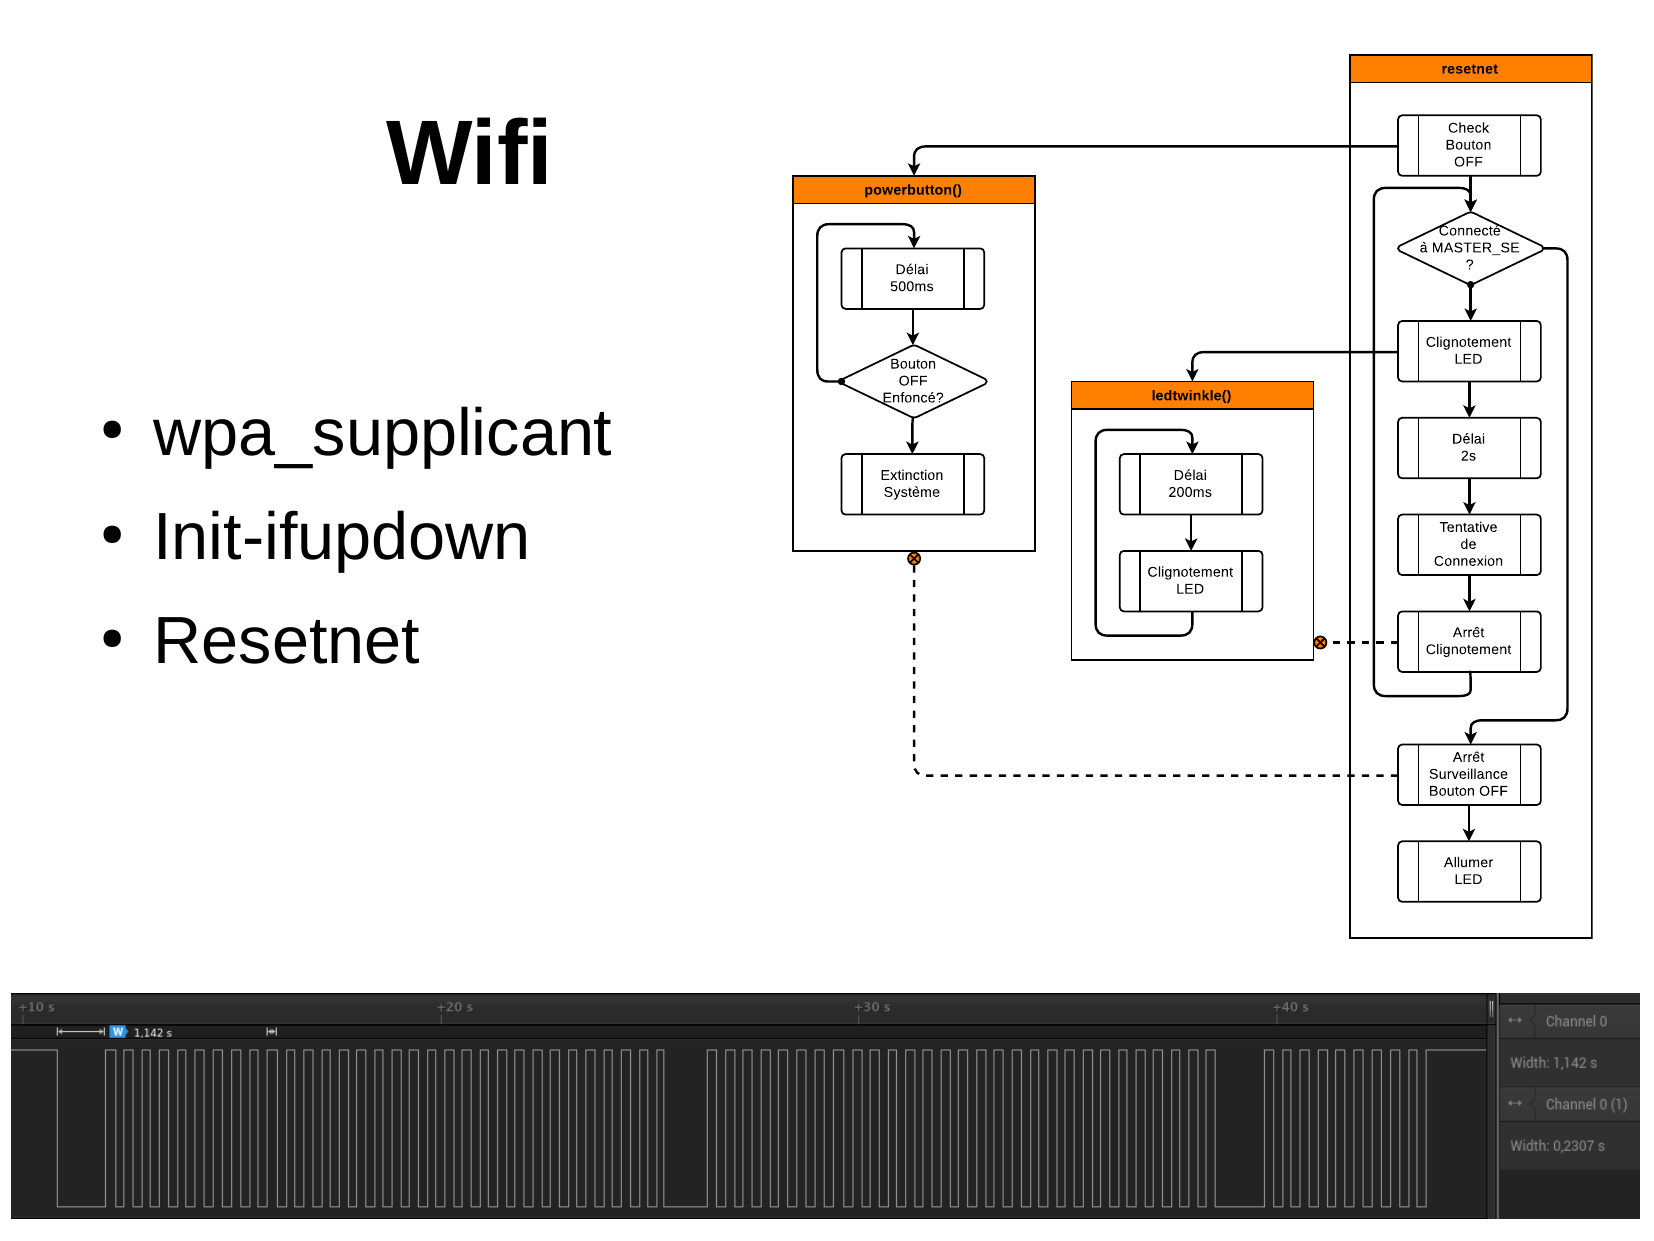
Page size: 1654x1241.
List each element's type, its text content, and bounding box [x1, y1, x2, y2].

title Wifi [82, 49, 1571, 257]
picture [11, 993, 1640, 1219]
picture [792, 53, 1593, 939]
list wpa_supplicant Init-ifupdown Resetnet [82, 290, 792, 768]
